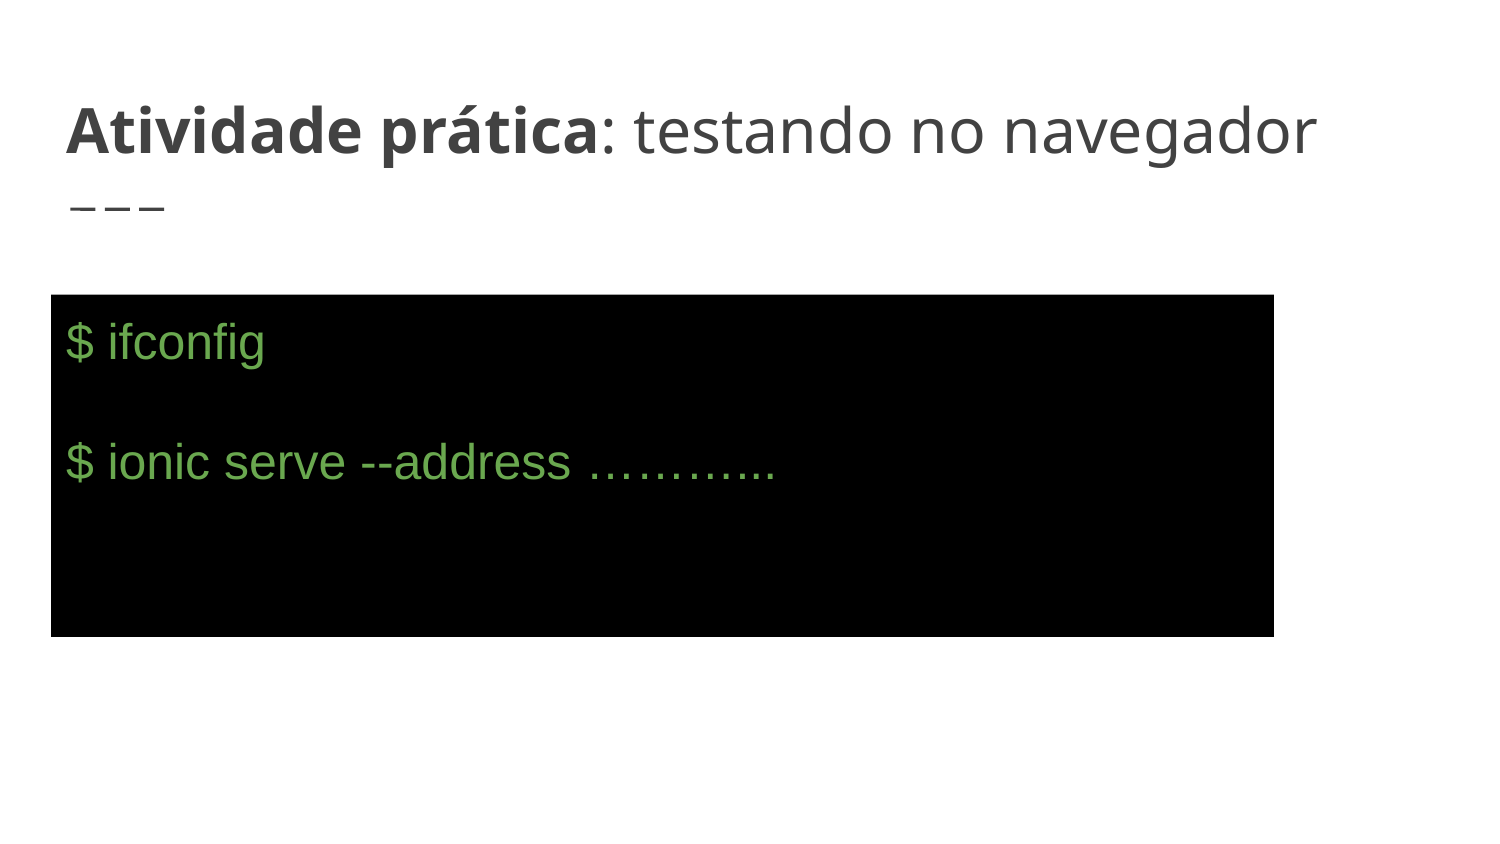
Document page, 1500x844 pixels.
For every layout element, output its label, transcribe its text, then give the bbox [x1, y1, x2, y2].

title Atividade prática: testando no navegador [51, 61, 1449, 182]
text_box $ ifconfig $ ionic serve --address ………... [51, 294, 1274, 637]
